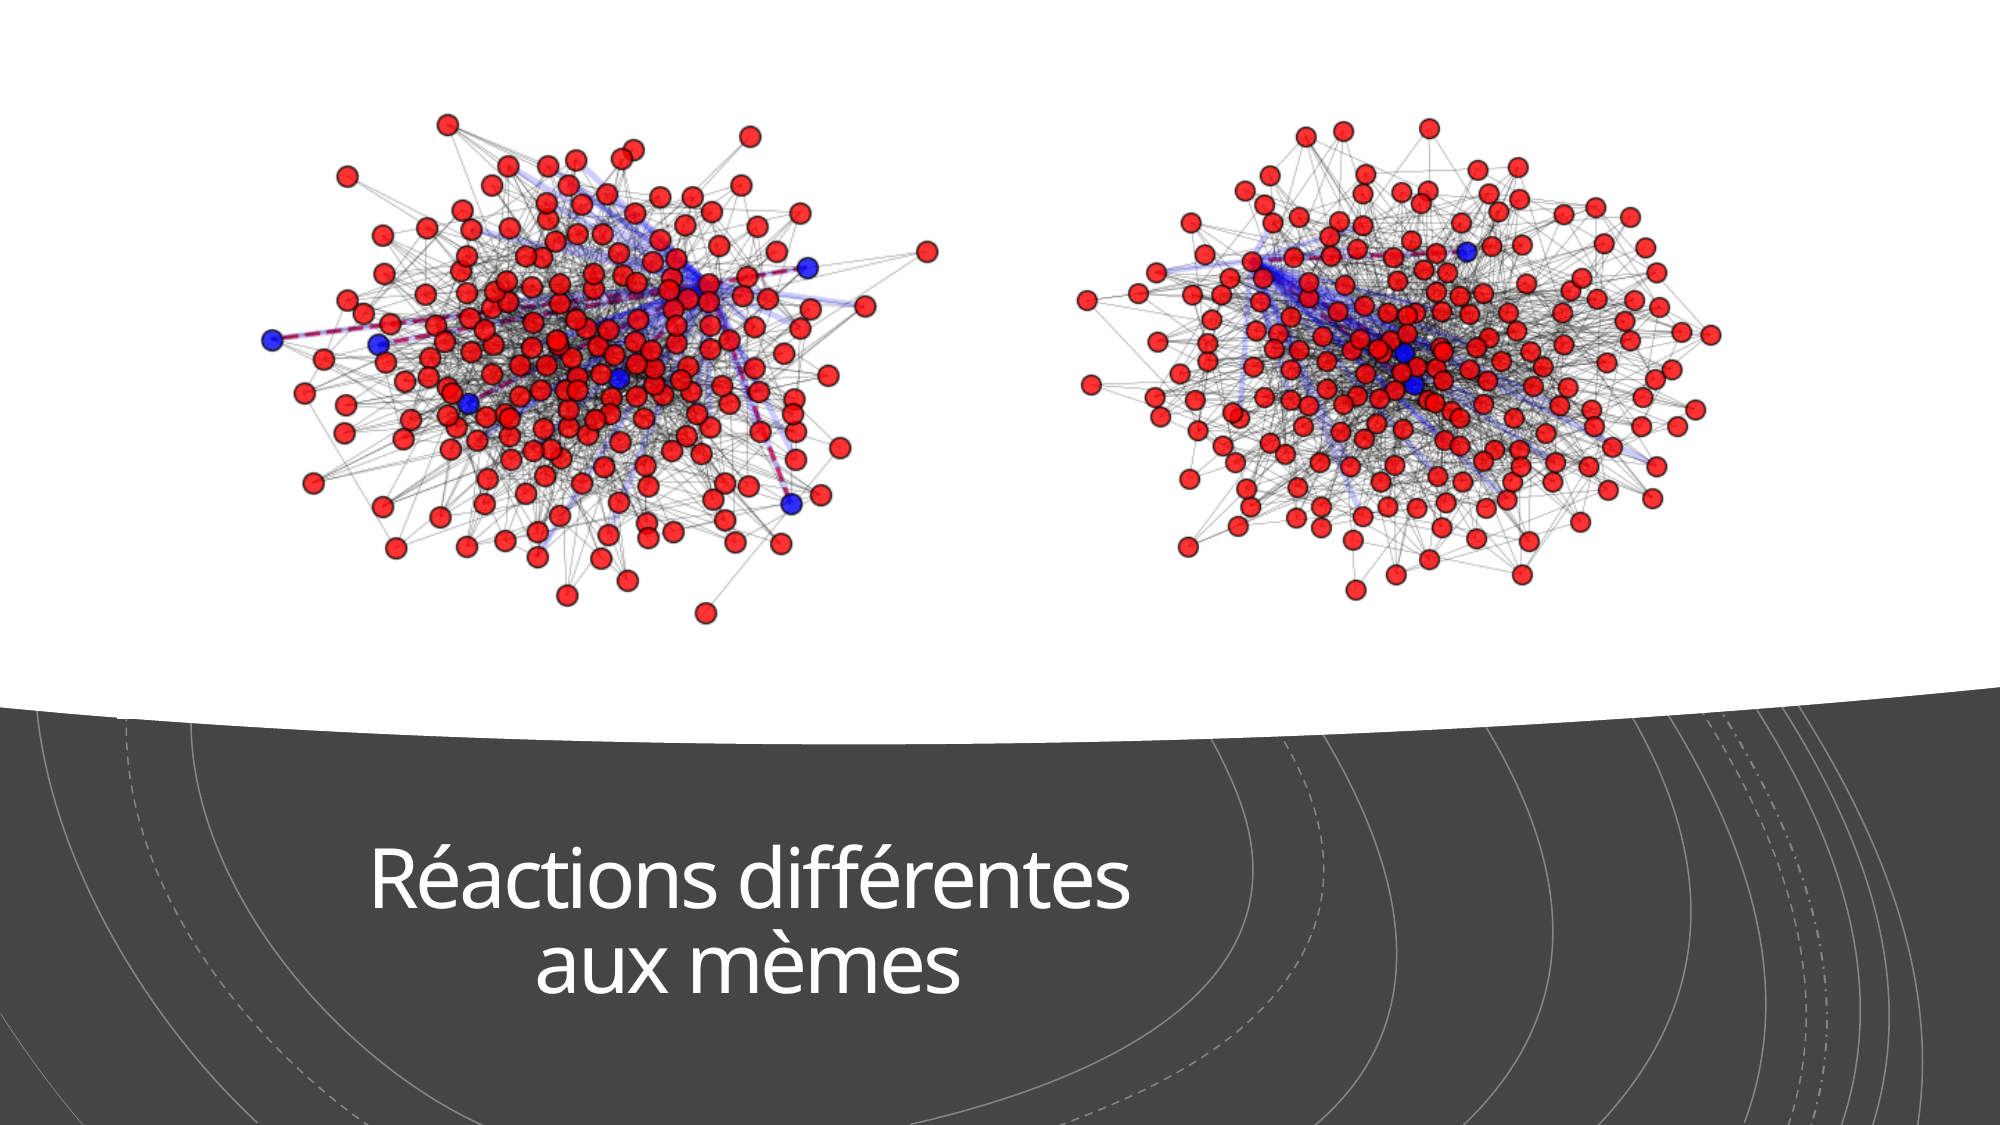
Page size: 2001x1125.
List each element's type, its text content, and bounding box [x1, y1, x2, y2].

title Réactions différentes aux mèmes [257, 803, 1241, 1095]
picture [117, 11, 1831, 719]
text_box [431, 1095, 1010, 1125]
text_box [0, 1015, 81, 1125]
text_box [0, 0, 2000, 1125]
text_box [1241, 810, 1252, 926]
